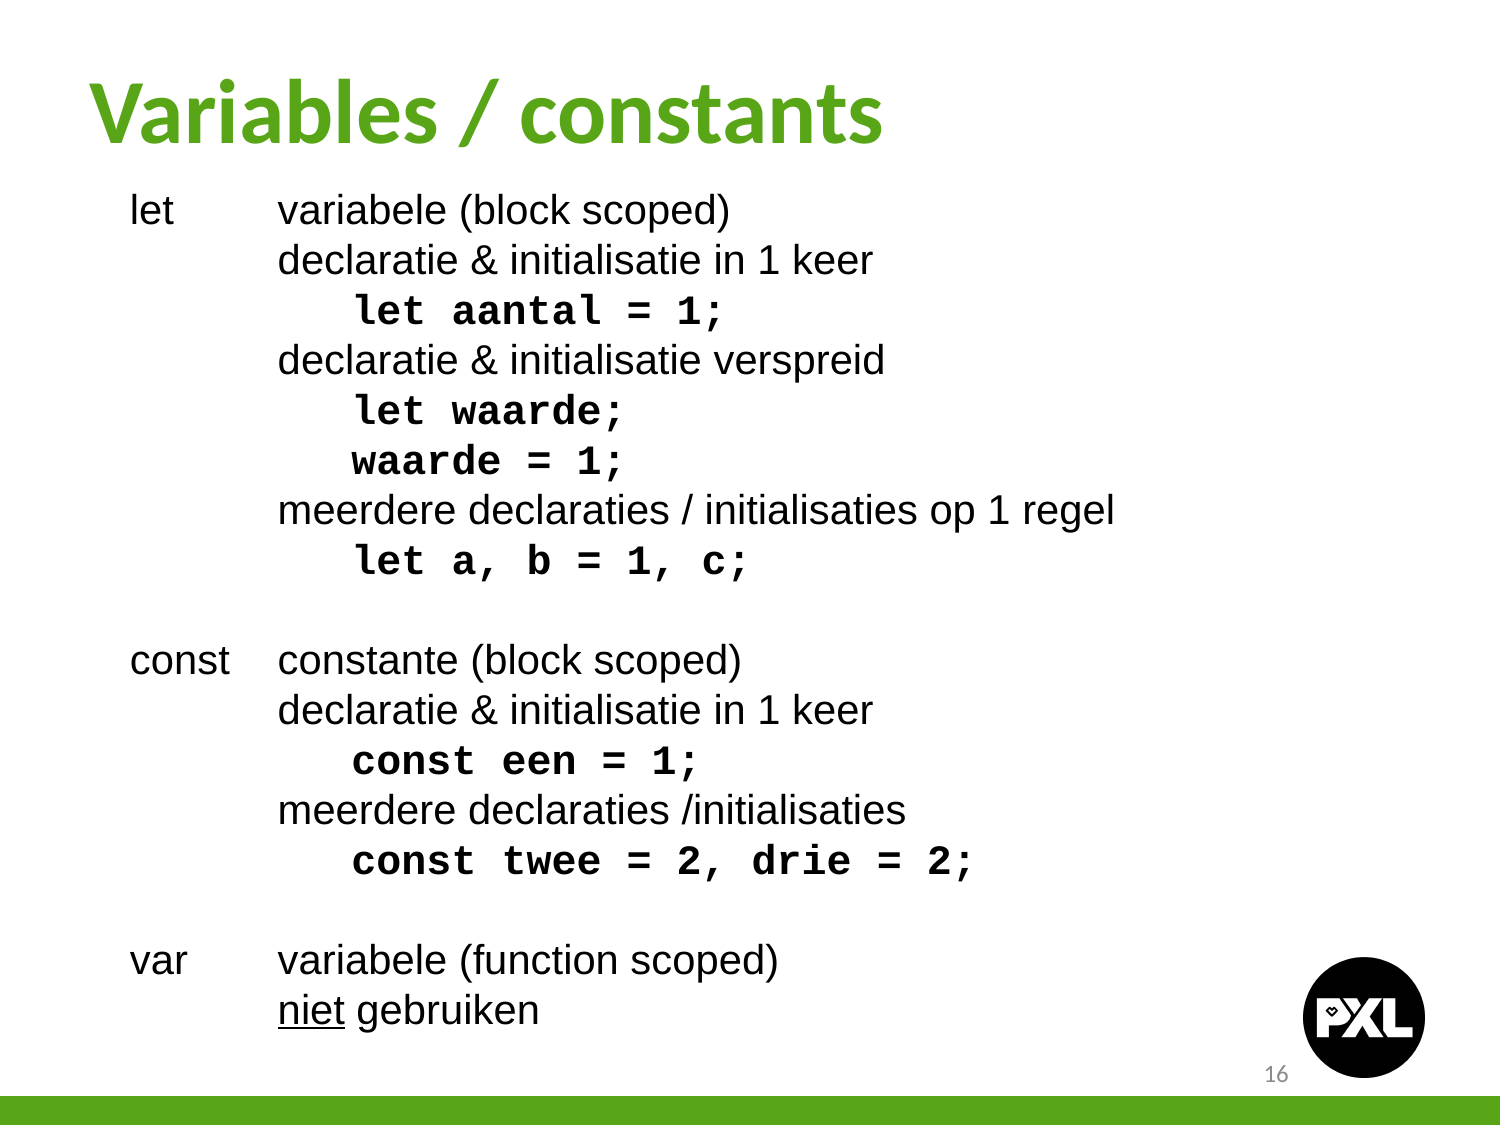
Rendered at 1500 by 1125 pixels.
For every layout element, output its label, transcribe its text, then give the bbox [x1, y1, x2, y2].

text_box Variables / constants [75, 45, 1425, 233]
text_box <number> [1074, 1042, 1304, 1103]
picture [1303, 957, 1425, 1078]
text_box let variabele (block scoped) declaratie & initialisatie in 1 keer let aantal = 1; declaratie & initialisatie verspreid let waarde; waarde = 1; meerdere declaraties / initialisaties op 1 regel let a, b = 1, c; const constante (block scoped) declaratie & initialisatie in 1 keer const een = 1; meerdere declaraties /initialisaties const twee = 2, drie = 2; var variabele (function scoped) niet gebruiken [115, 175, 1420, 883]
